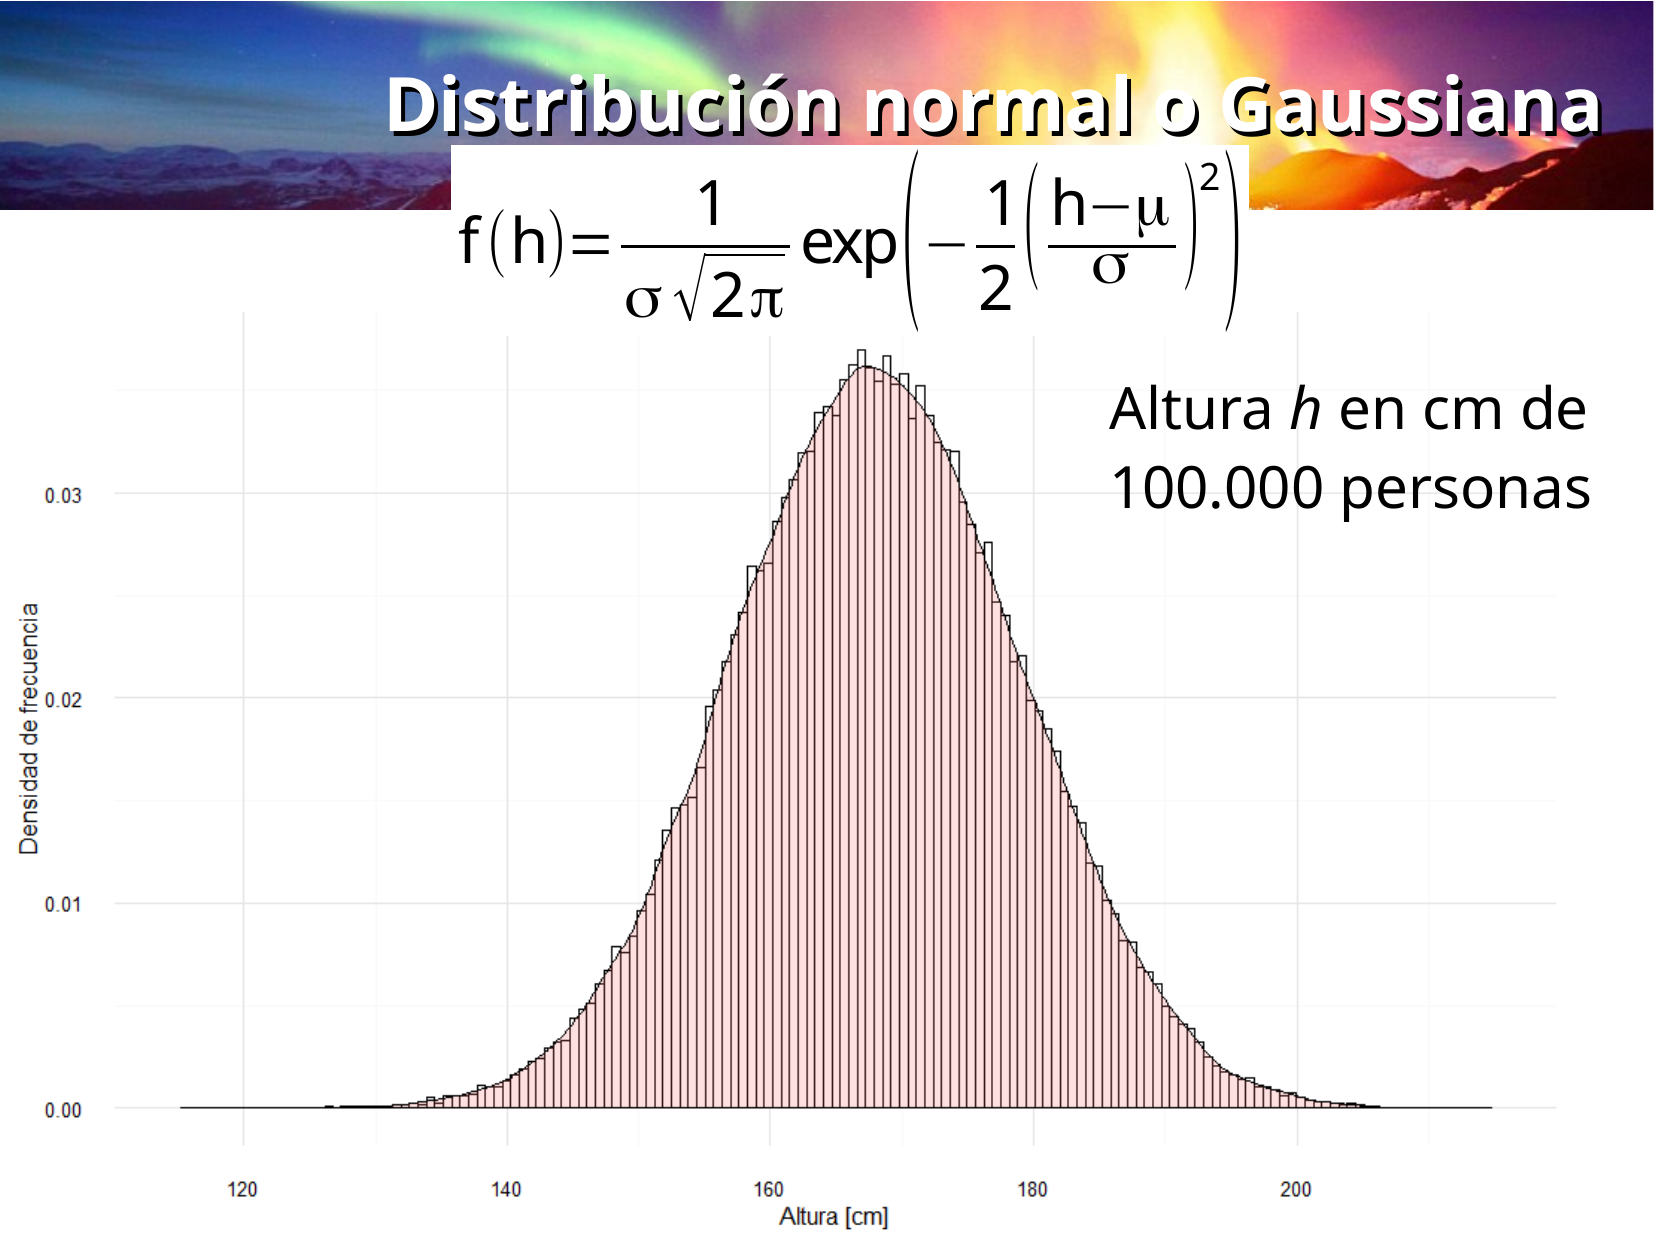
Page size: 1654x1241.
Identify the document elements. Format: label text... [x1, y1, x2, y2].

picture [0, 1, 1654, 210]
picture [9, 254, 1561, 1240]
chart [450, 145, 1250, 336]
text_box Altura h en cm de 100.000 personas [1094, 360, 1636, 517]
title Distribución normal o Gaussiana [45, 15, 1606, 191]
